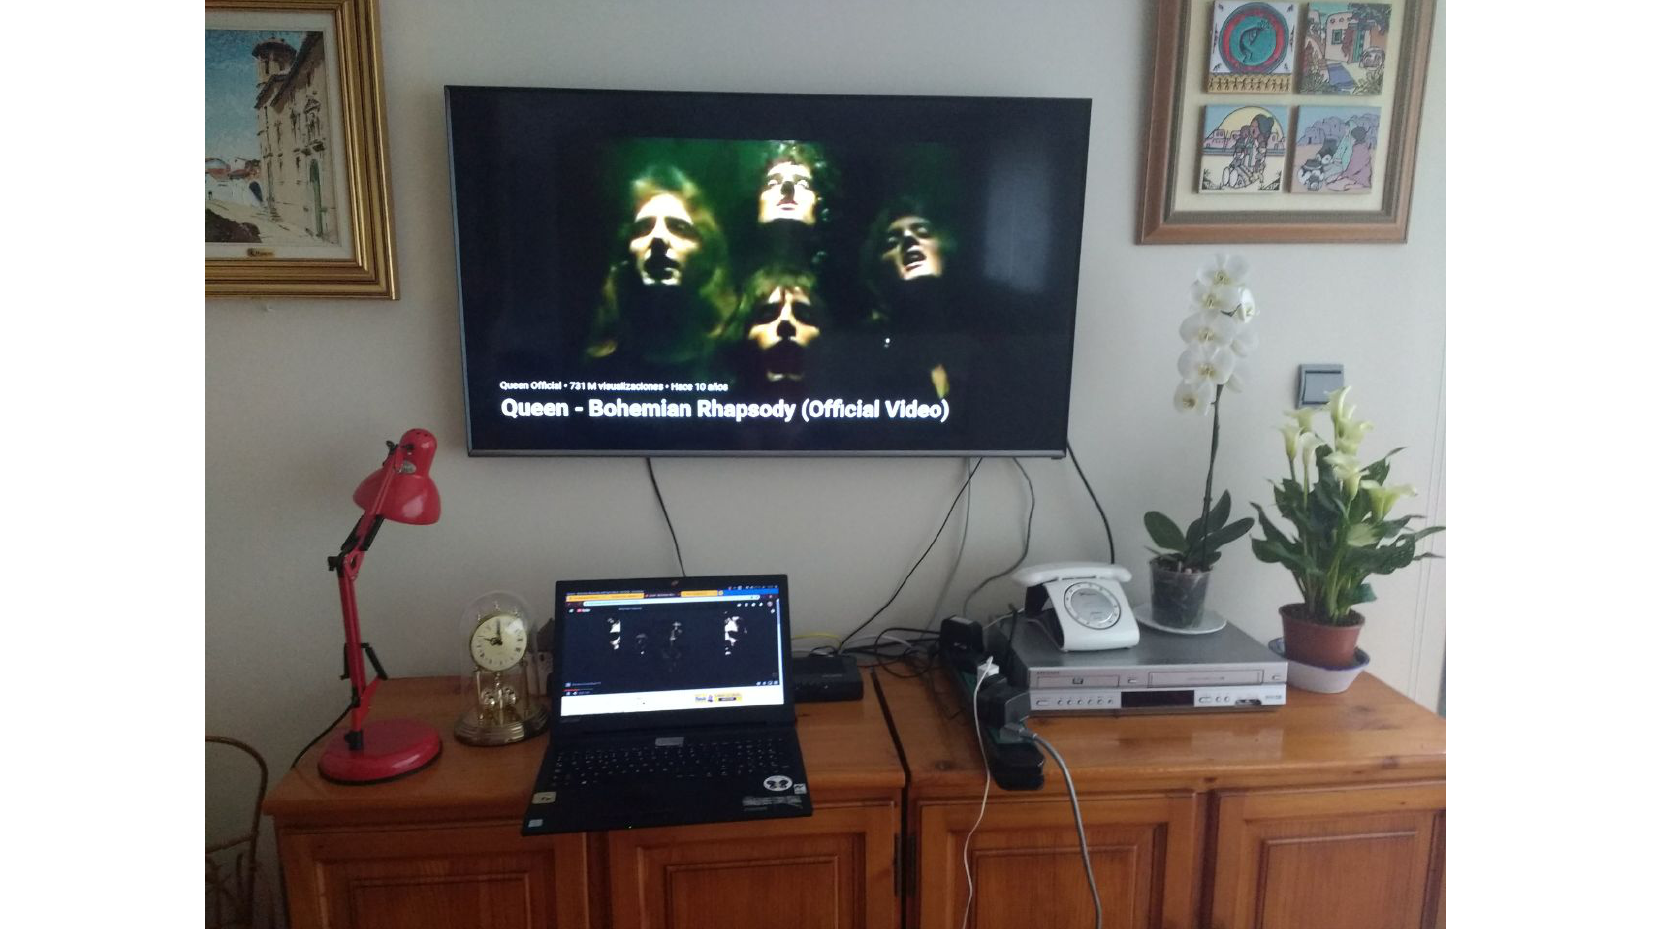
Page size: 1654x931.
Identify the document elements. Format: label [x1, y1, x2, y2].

picture [205, 0, 1446, 929]
